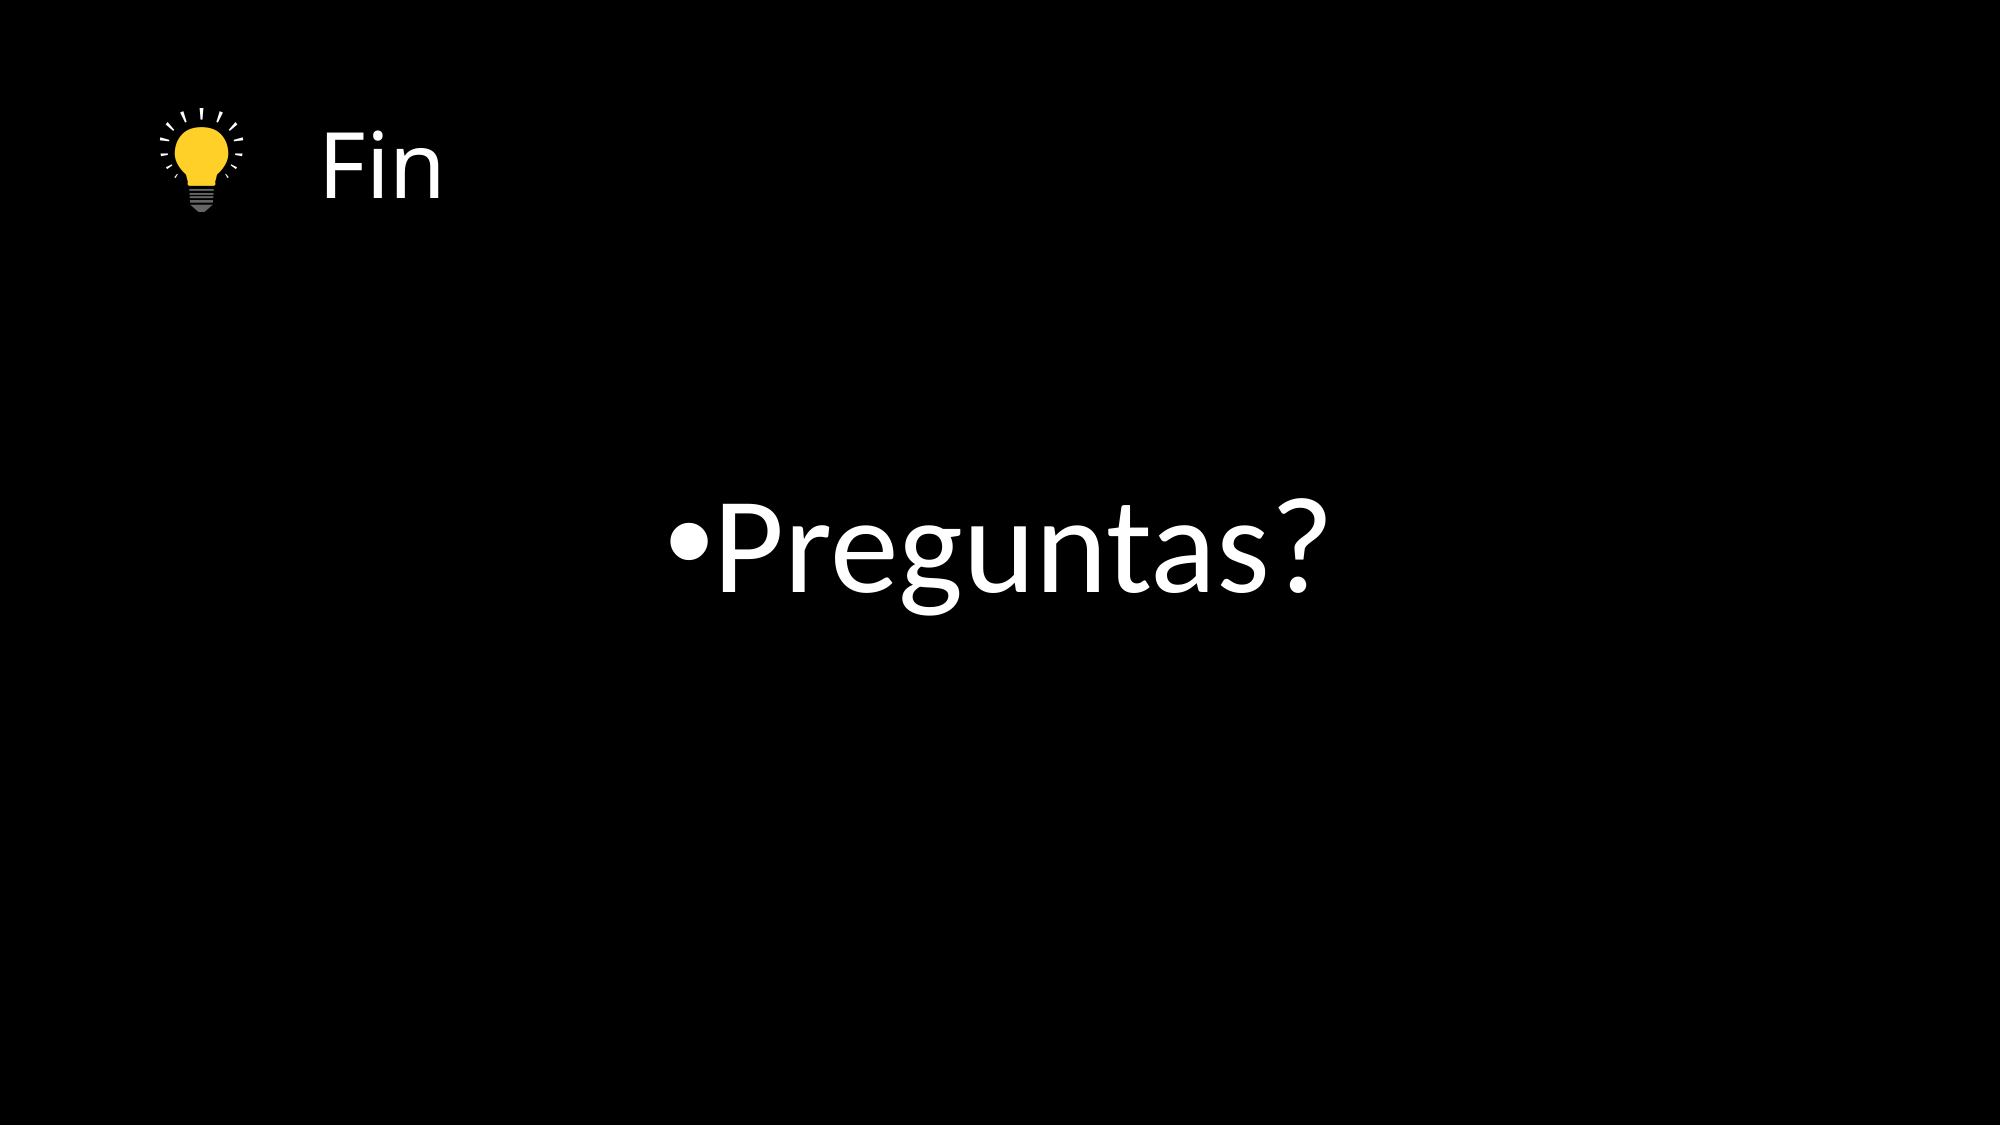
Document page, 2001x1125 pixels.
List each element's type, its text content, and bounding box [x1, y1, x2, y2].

title Fin [137, 59, 1863, 278]
list Preguntas? [619, 466, 1381, 659]
picture [137, 95, 266, 225]
